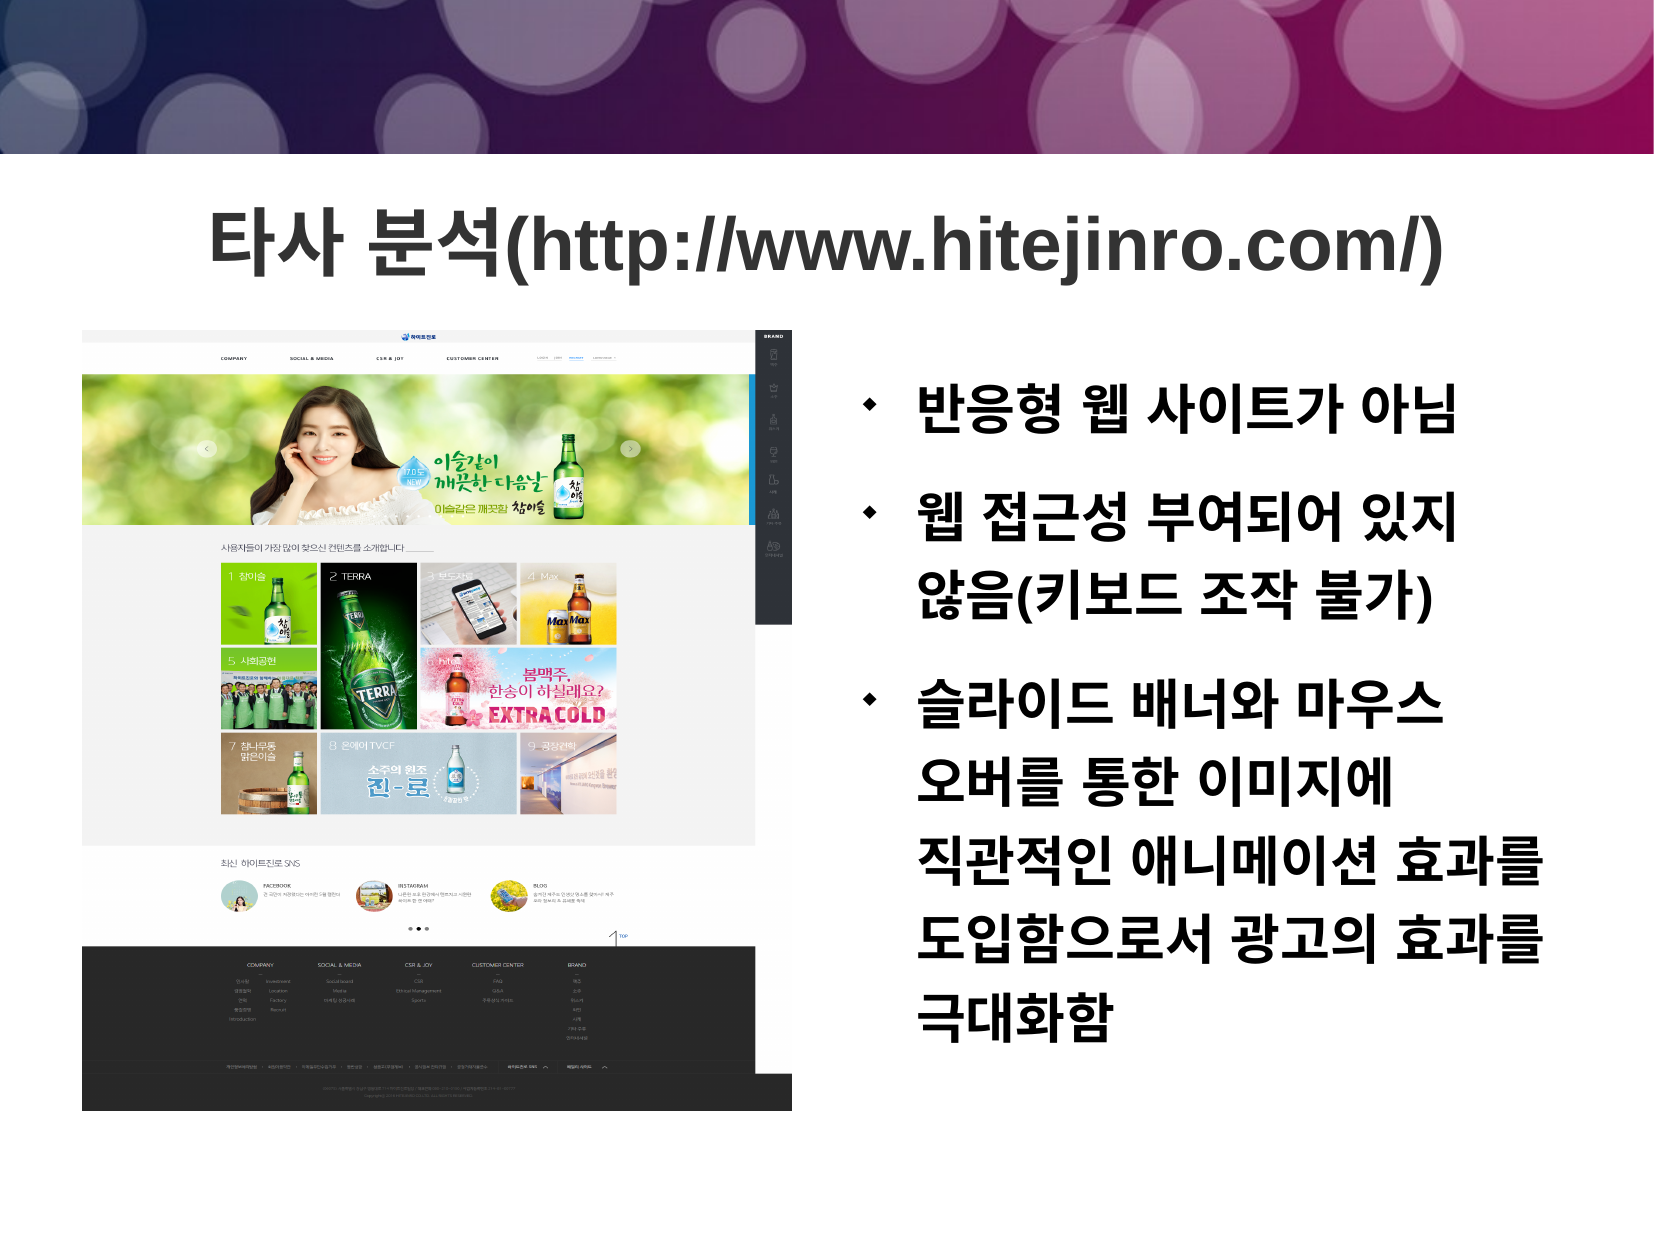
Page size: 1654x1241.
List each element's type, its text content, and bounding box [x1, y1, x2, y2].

picture [82, 330, 792, 1111]
picture [0, 0, 1654, 154]
title 타사 분석(http://www.hitejinro.com/) [82, 159, 1571, 331]
list 반응형 웹 사이트가 아님 웹 접근성 부여되어 있지 않음(키보드 조작 불가) 슬라이드 배너와 마우스 오버를 통한 이미지에 직관적인 애니메이션 효과를 도입함으로서 광고의 효과를 극대화함 [845, 366, 1572, 1087]
